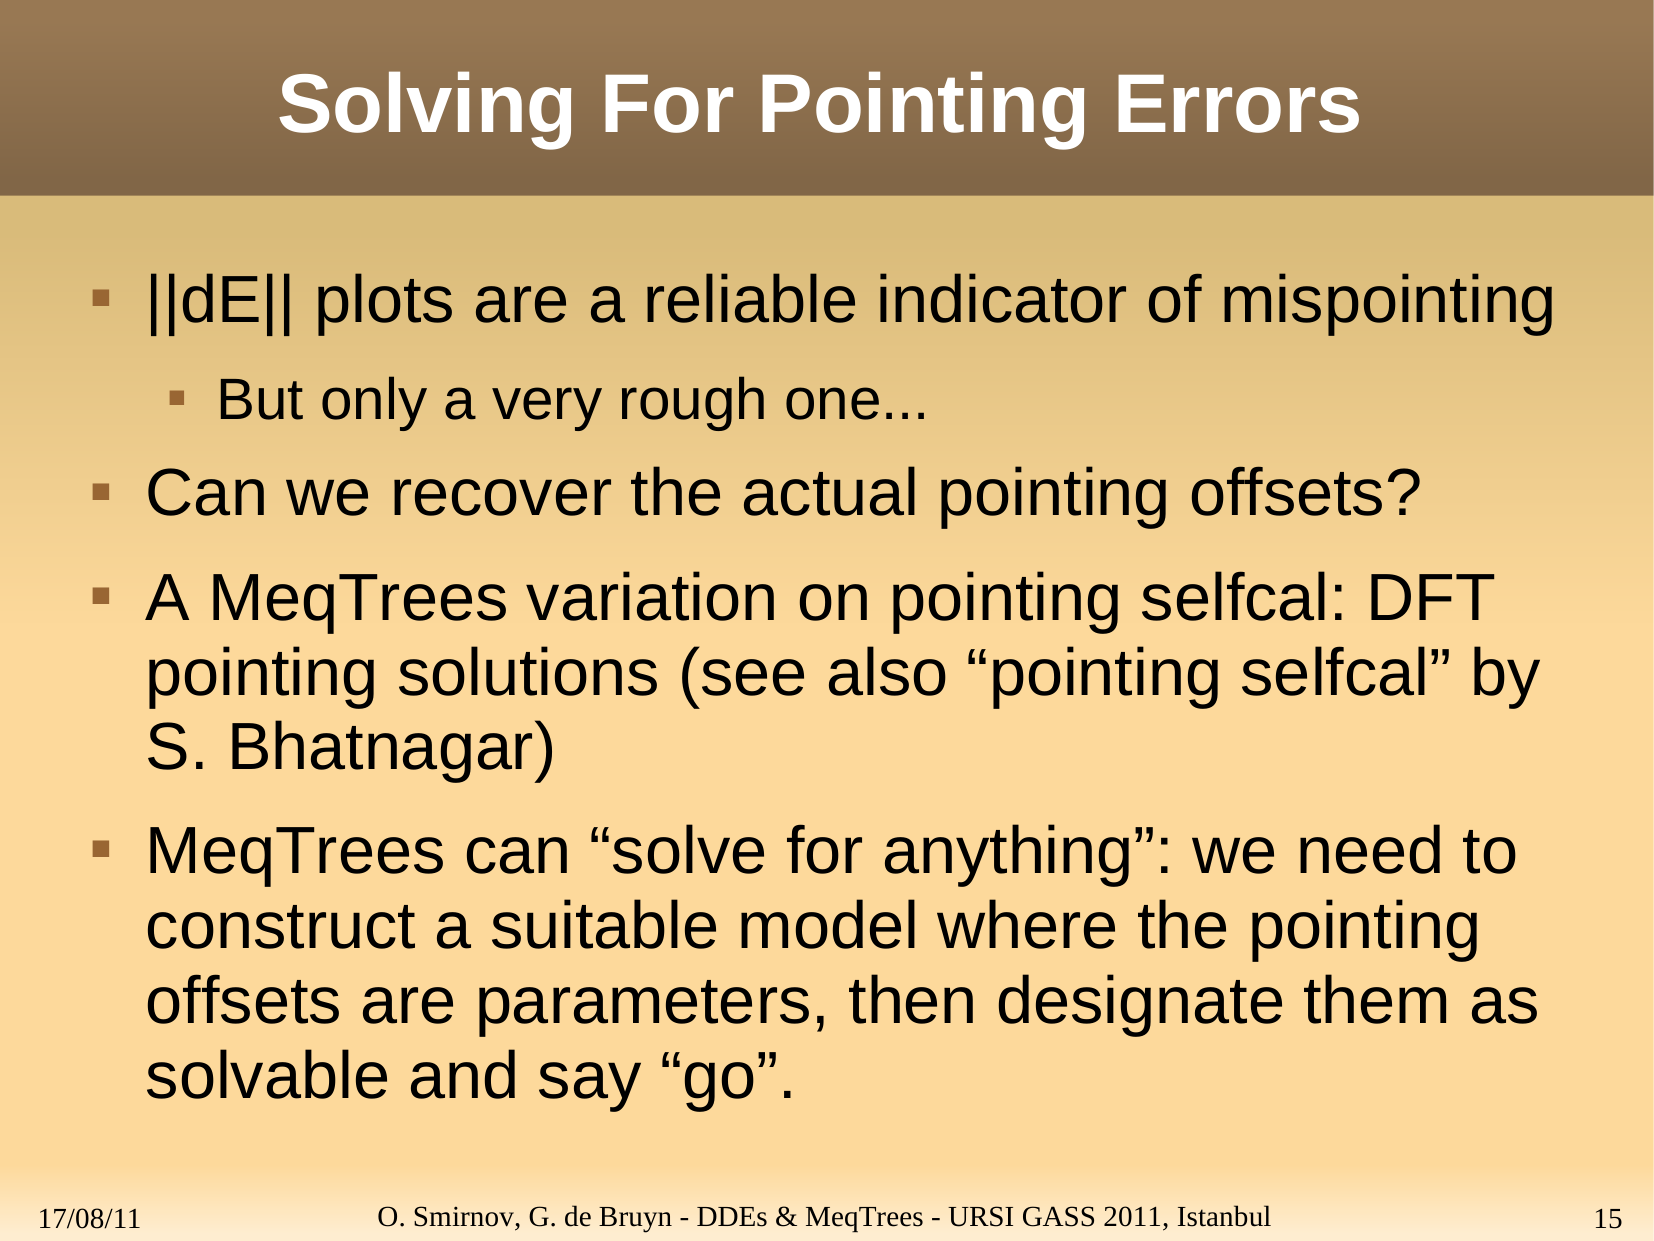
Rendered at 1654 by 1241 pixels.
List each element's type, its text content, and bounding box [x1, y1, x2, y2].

list ||dE|| plots are a reliable indicator of mispointing But only a very rough one... Can we recover the actual pointing offsets? A MeqTrees variation on pointing selfcal: DFT pointing solutions (see also “pointing selfcal” by S. Bhatnagar) MeqTrees can “solve for anything”: we need to construct a suitable model where the pointing offsets are parameters, then designate them as solvable and say “go”. [75, 262, 1564, 1113]
title Solving For Pointing Errors [76, 7, 1565, 200]
picture [0, 0, 1654, 1241]
